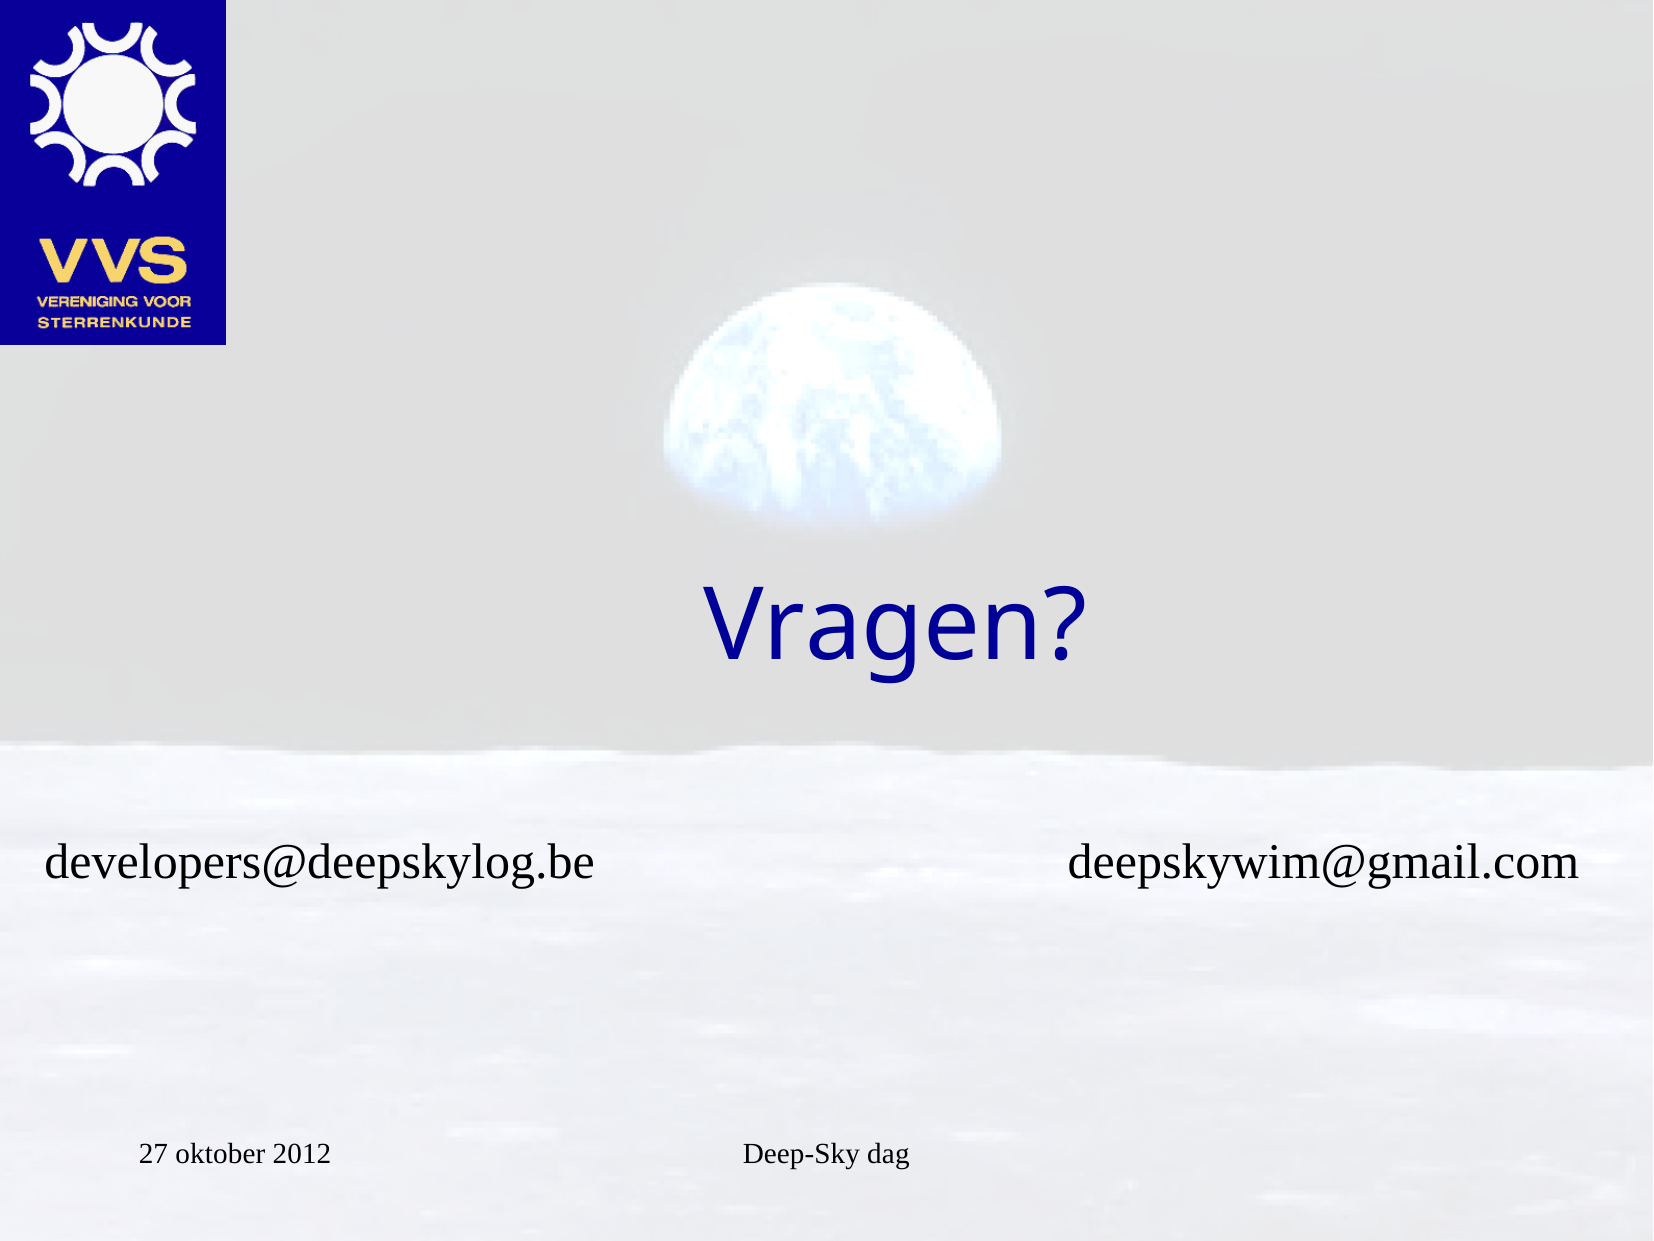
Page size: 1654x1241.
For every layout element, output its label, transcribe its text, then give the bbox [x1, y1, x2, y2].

text_box deepskywim@gmail.com [885, 826, 1595, 897]
title Vragen? [261, 490, 1529, 751]
picture [0, 0, 226, 345]
text_box developers@deepskylog.be [29, 826, 798, 897]
